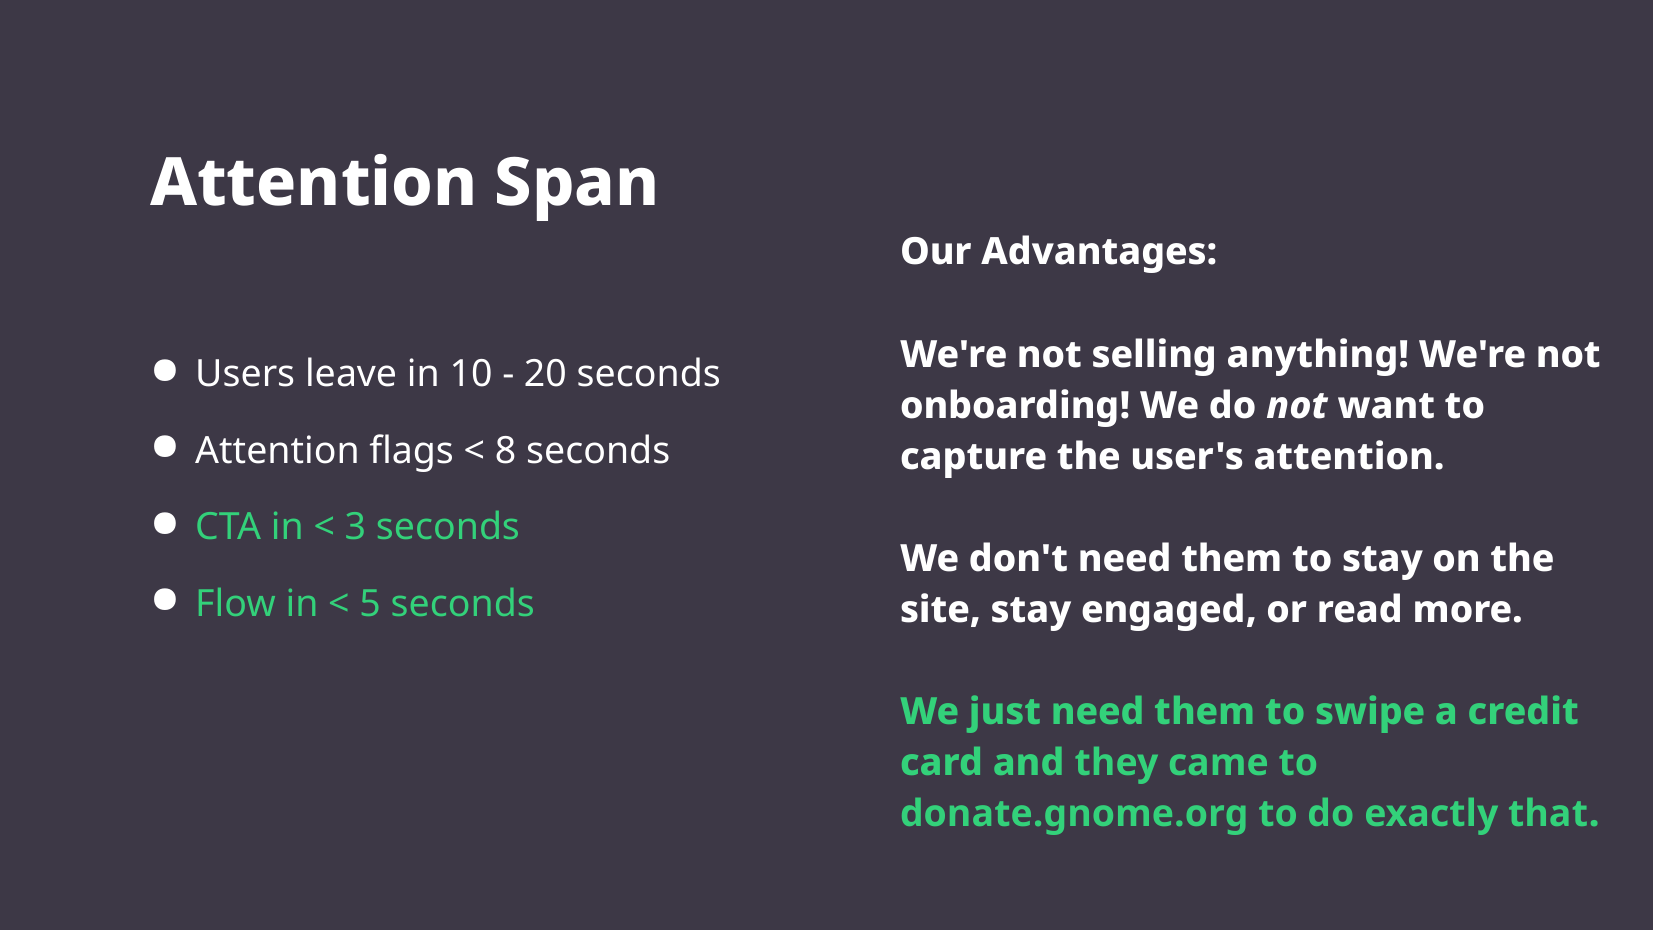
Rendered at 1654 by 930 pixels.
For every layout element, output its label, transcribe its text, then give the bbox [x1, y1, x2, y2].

title Our Advantages: We're not selling anything! We're not onboarding! We do not want to capture the user's attention. We don't need them to stay on the site, stay engaged, or read more. We just need them to swipe a credit card and they came to donate.gnome.org to do exactly that. [900, 225, 1613, 768]
text_box Users leave in 10 - 20 seconds Attention flags < 8 seconds CTA in < 3 seconds Flow in < 5 seconds [150, 321, 863, 676]
title Attention Span [150, 75, 1050, 226]
